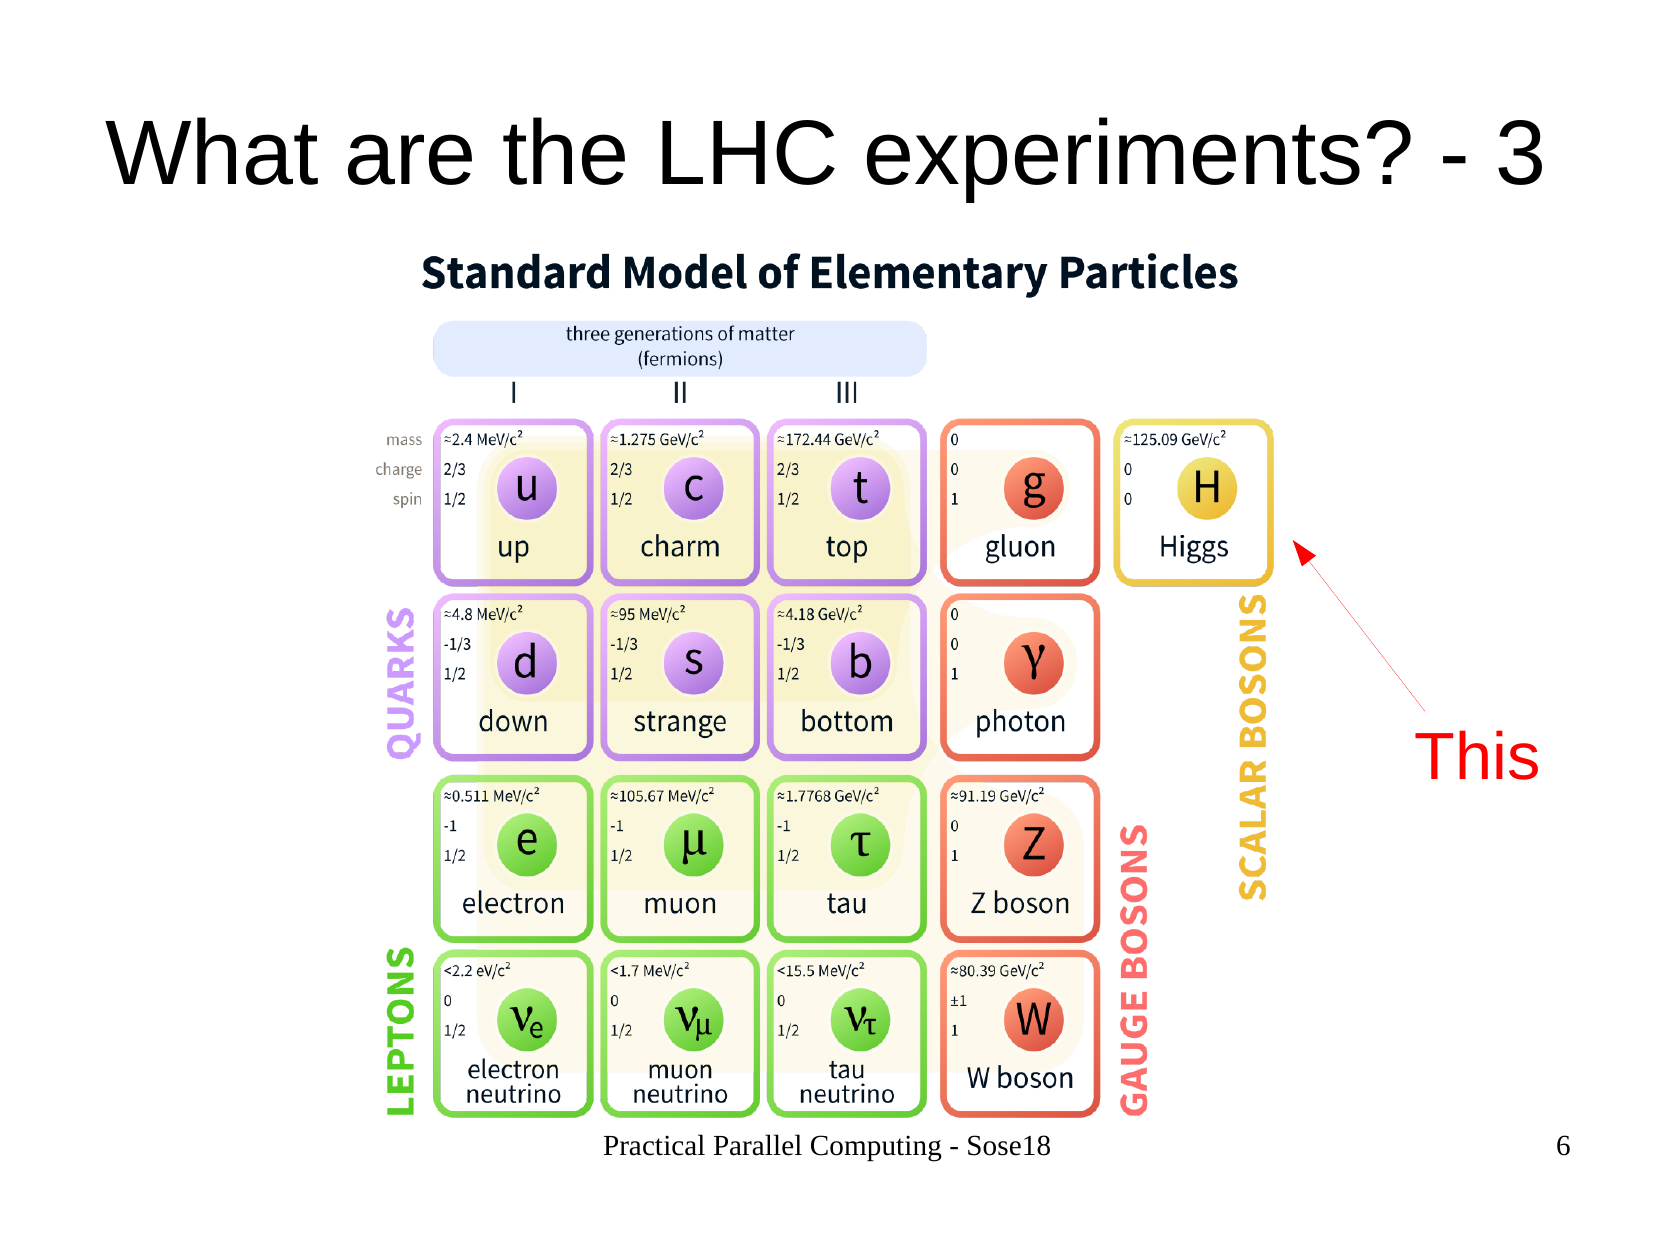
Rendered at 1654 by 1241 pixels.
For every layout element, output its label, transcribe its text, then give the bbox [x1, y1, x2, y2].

text_box This [1399, 711, 1610, 801]
picture [366, 224, 1293, 1155]
title What are the LHC experiments? - 3 [82, 49, 1571, 257]
